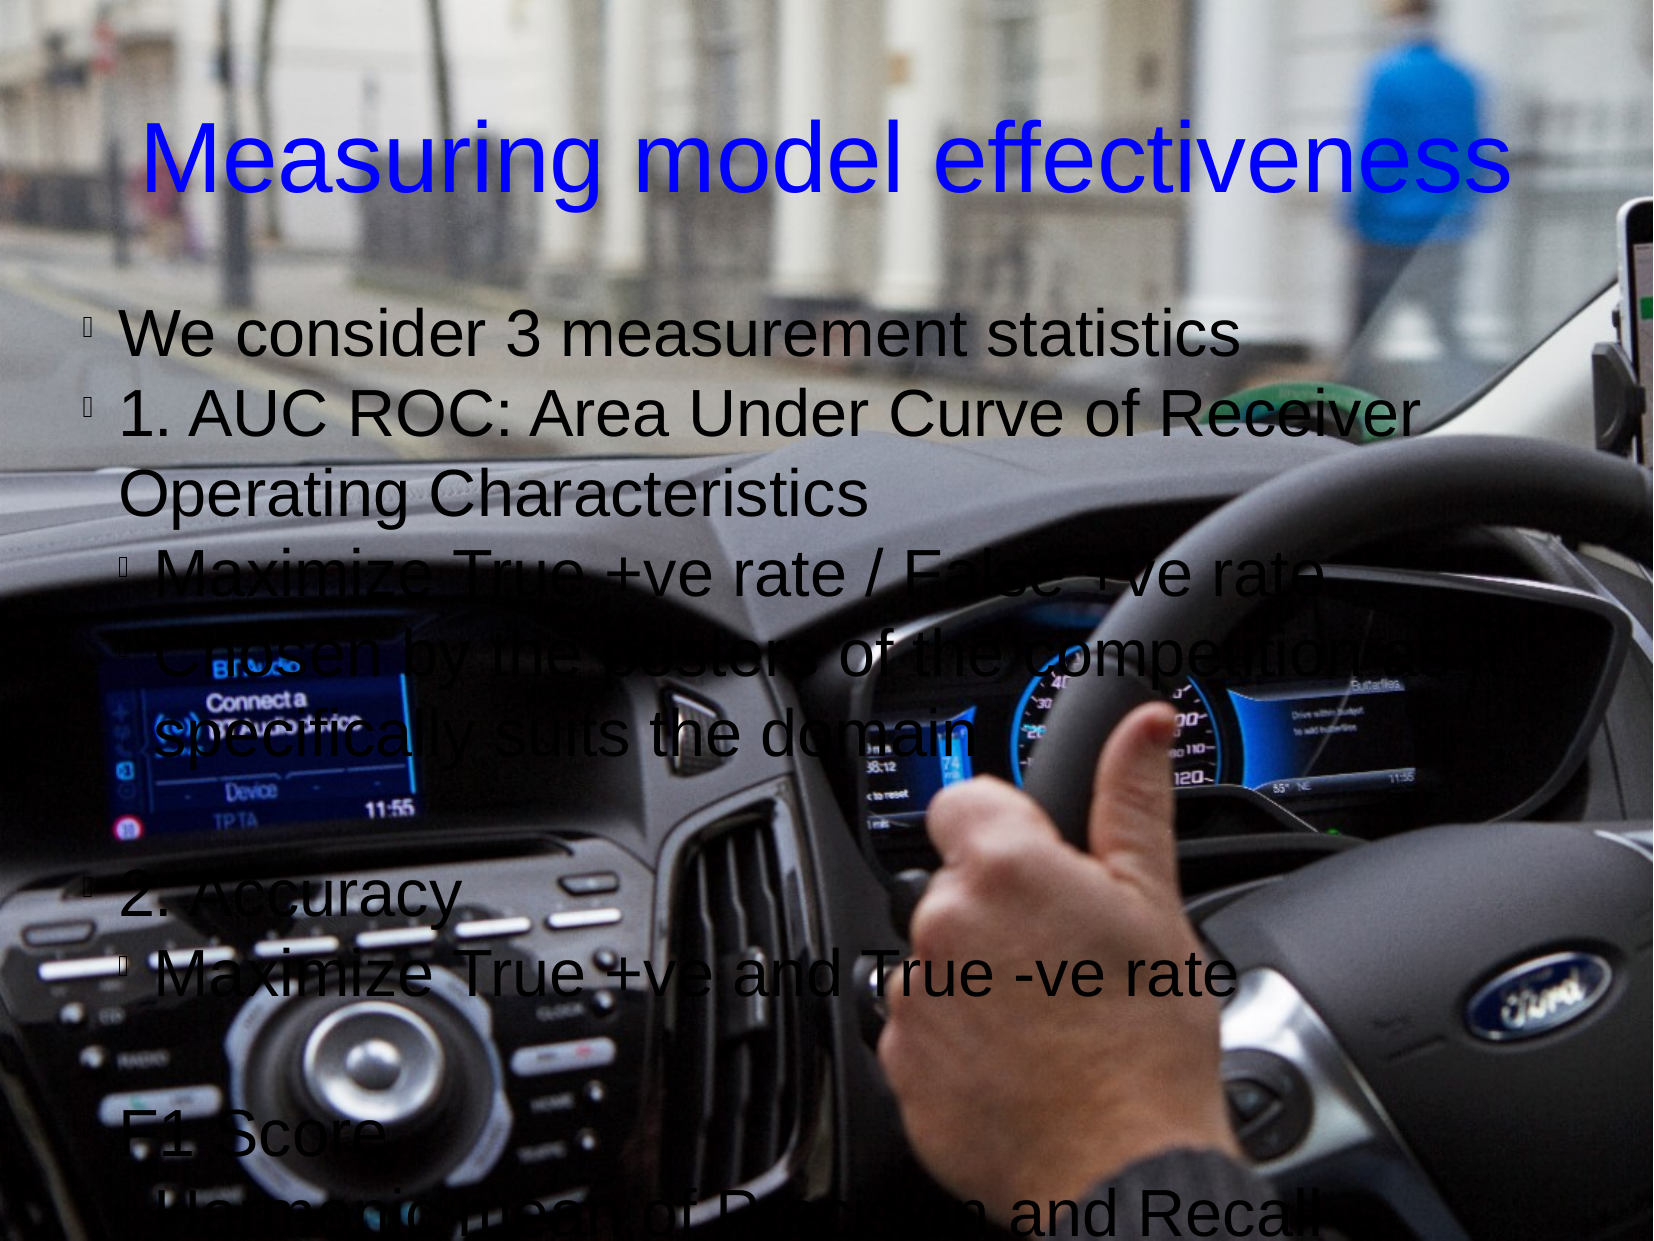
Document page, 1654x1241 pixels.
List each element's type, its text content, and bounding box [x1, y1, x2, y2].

text_box We consider 3 measurement statistics 1. AUC ROC: Area Under Curve of Receiver Operating Characteristics Maximize True +ve rate / False +ve rate Chosen by the posters of the competition as it specifically suits the domain 2. Accuracy Maximize True +ve and True -ve rate F1 Score Harmonic mean of Precision and Recall [82, 290, 1571, 1188]
text_box Measuring model effectiveness [82, 49, 1571, 257]
picture [0, 0, 1653, 1241]
